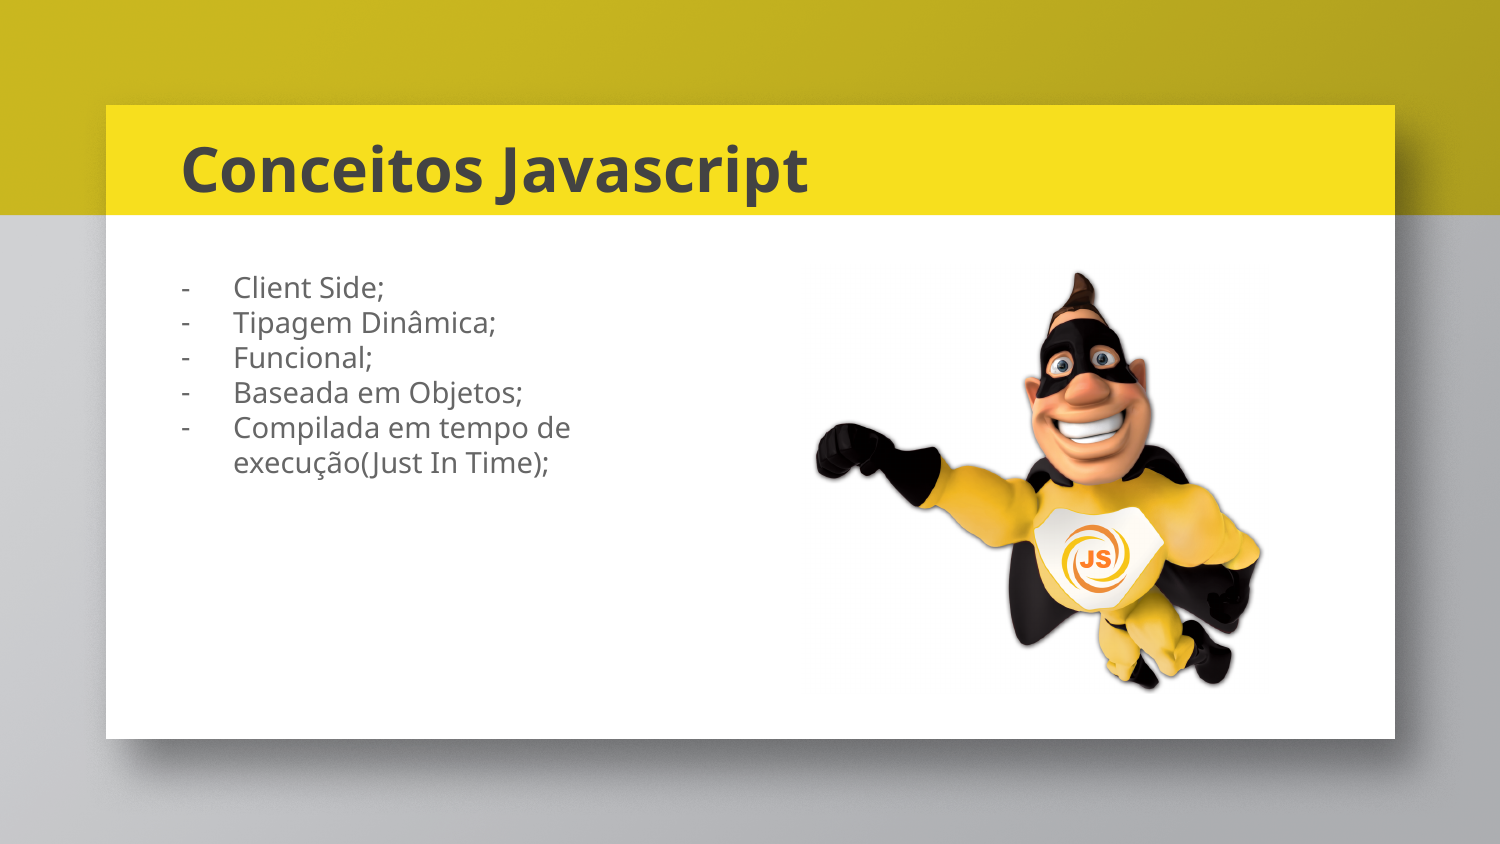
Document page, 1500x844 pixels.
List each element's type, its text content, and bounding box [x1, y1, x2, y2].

text_box Client Side; Tipagem Dinâmica; Funcional; Baseada em Objetos; Compilada em tempo de execução(Just In Time); [143, 254, 776, 530]
picture [0, 0, 1500, 844]
title Conceitos Javascript [165, 110, 1335, 221]
